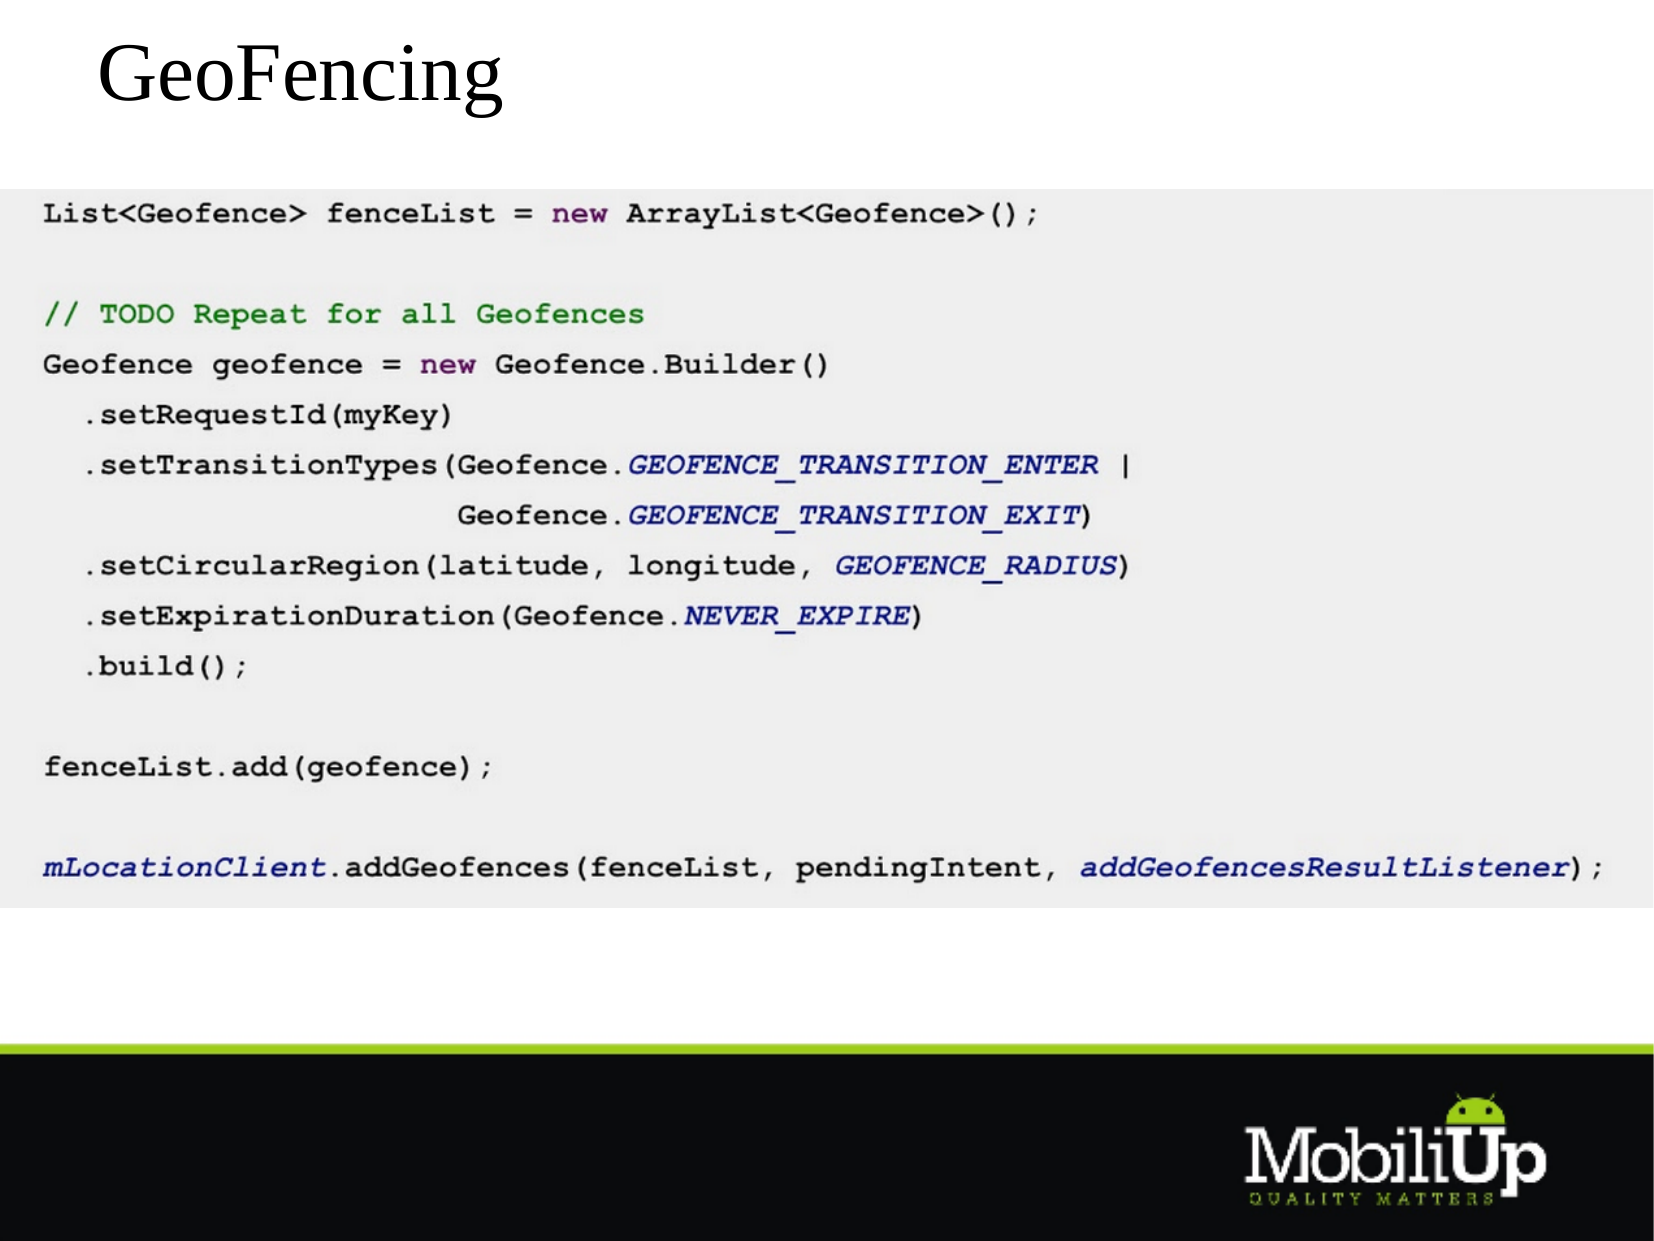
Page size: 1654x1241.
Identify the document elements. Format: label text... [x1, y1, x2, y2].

picture [0, 0, 1654, 1241]
title GeoFencing [82, 9, 1571, 125]
